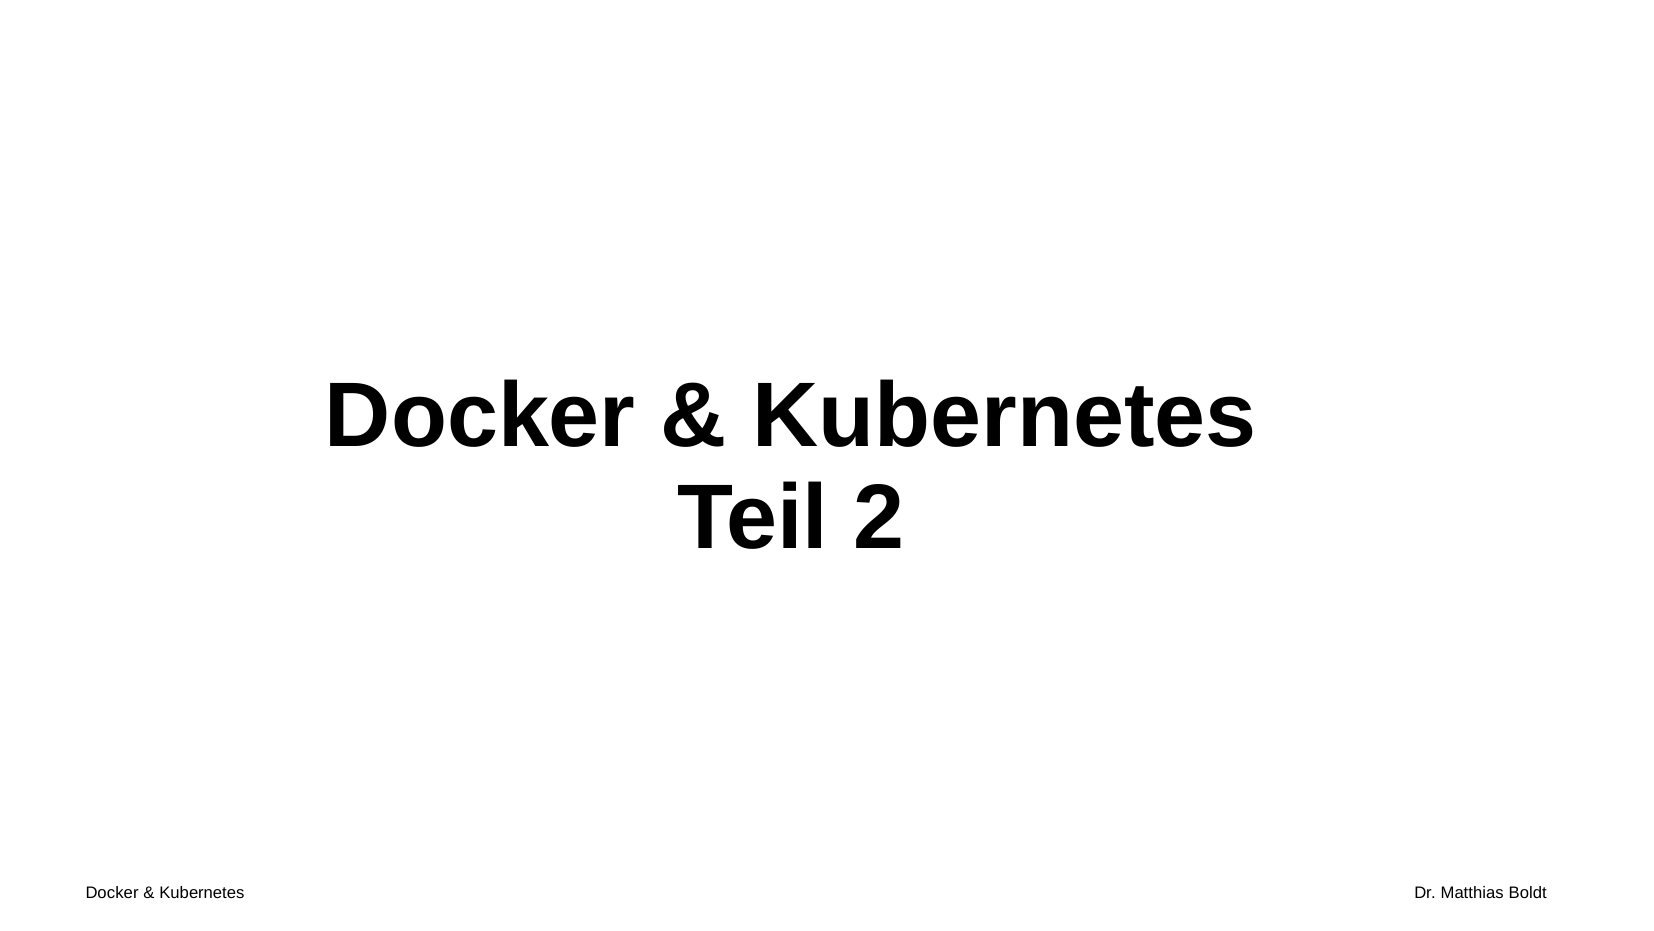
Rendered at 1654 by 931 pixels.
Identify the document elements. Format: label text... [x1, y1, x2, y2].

title Docker & Kubernetes Teil 2 [47, 363, 1536, 569]
text_box Docker & Kubernetes Dr. Matthias Boldt [70, 875, 1563, 910]
